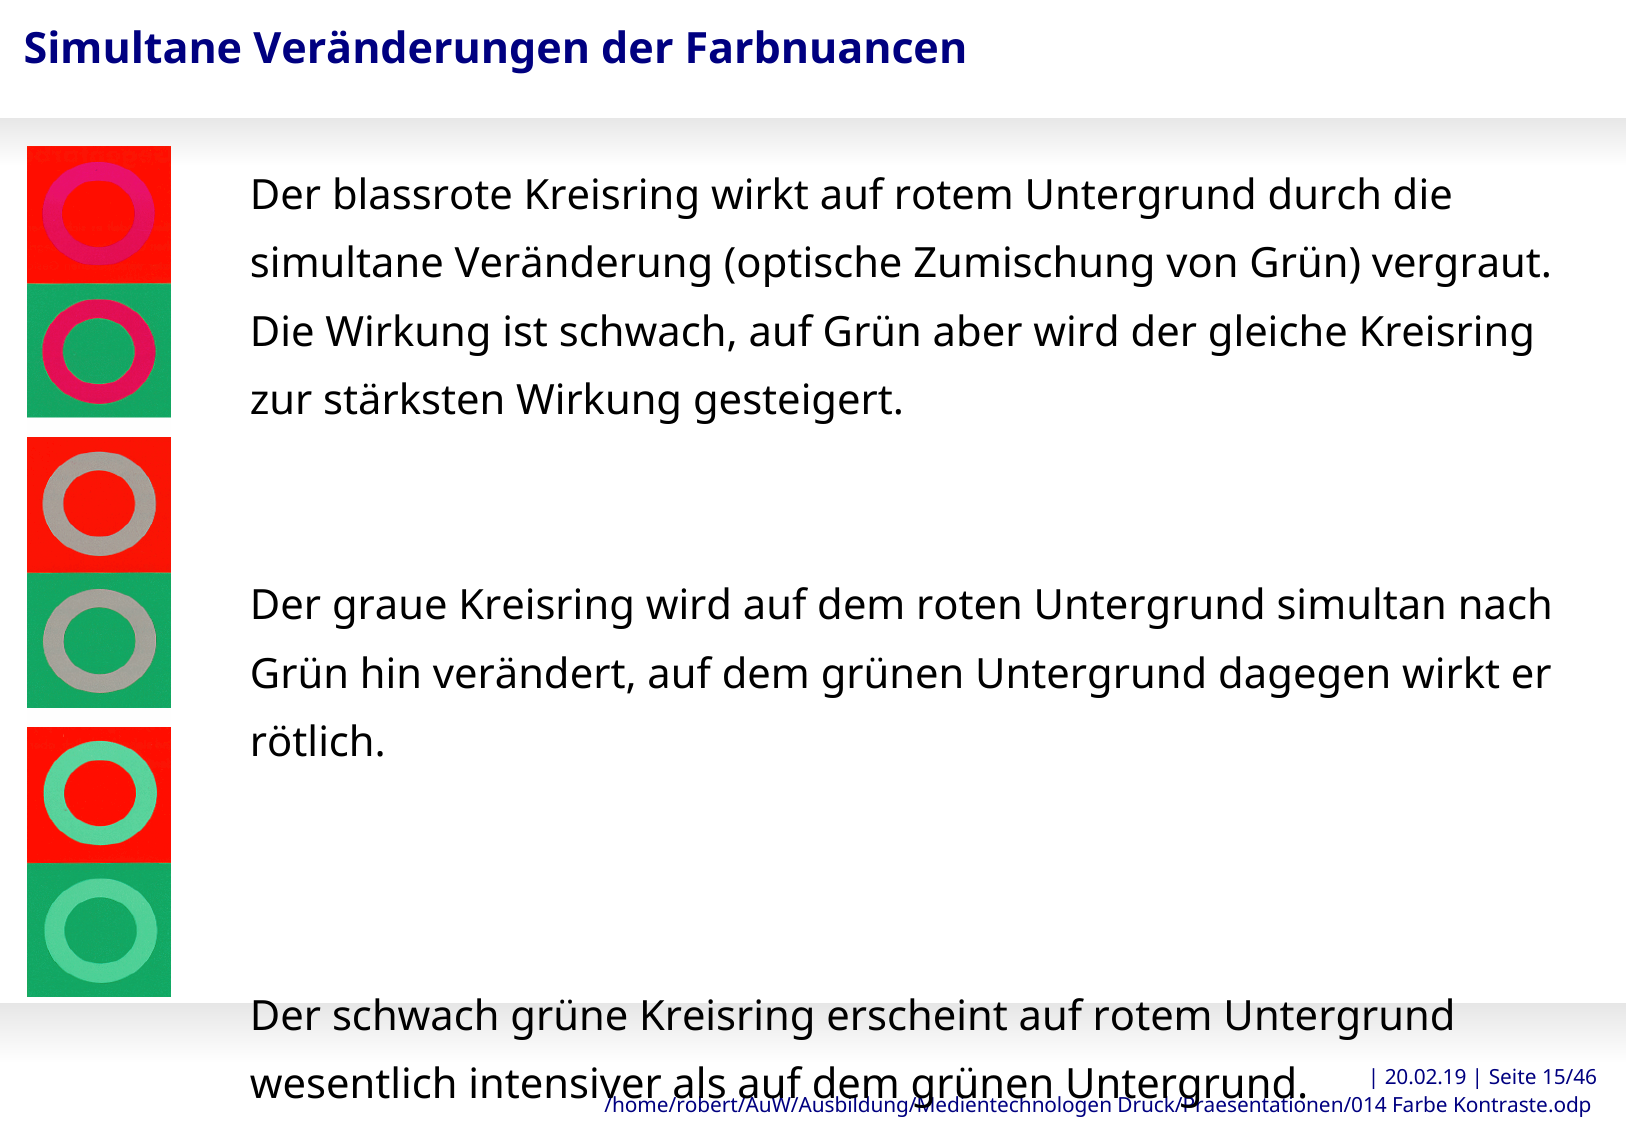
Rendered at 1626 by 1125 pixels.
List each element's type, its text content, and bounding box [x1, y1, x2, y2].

picture [27, 146, 171, 997]
list Der blassrote Kreisring wirkt auf rotem Untergrund durch die simultane Veränderung (optische Zumischung von Grün) vergraut. Die Wirkung ist schwach, auf Grün aber wird der gleiche Kreisring zur stärksten Wirkung gesteigert. Der graue Kreisring wird auf dem roten Untergrund simultan nach Grün hin verändert, auf dem grünen Untergrund dagegen wirkt er rötlich. Der schwach grüne Kreisring erscheint auf rotem Untergrund wesentlich intensiver als auf dem grünen Untergrund. [203, 153, 1588, 1044]
title Simultane Veränderungen der Farbnuancen [23, 5, 1600, 154]
